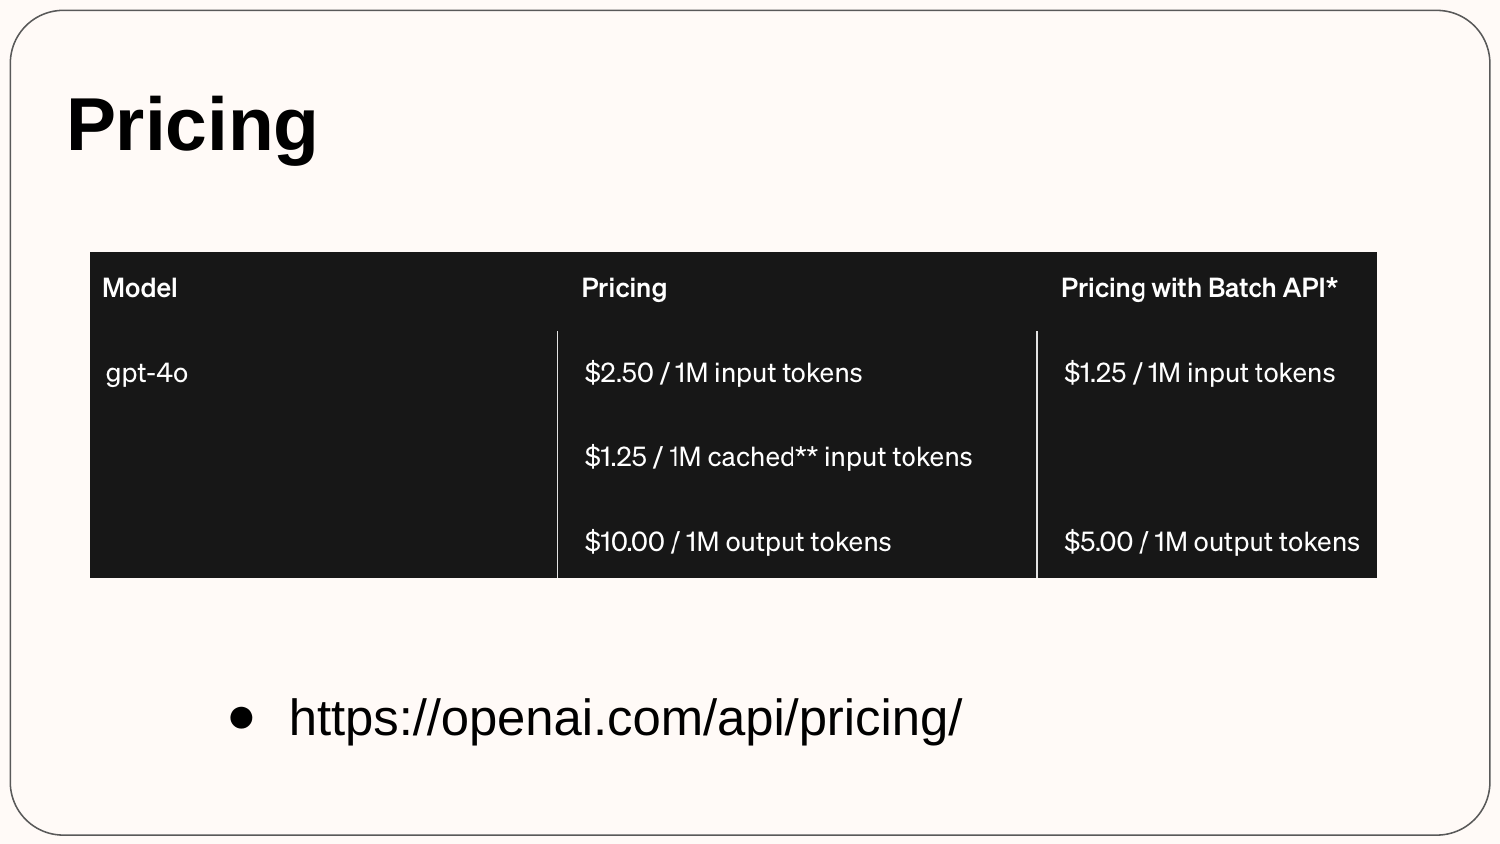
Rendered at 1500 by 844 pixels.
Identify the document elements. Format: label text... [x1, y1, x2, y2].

text_box https://openai.com/api/pricing/ [199, 669, 1111, 796]
picture [90, 252, 1377, 578]
title Pricing [51, 51, 1449, 190]
